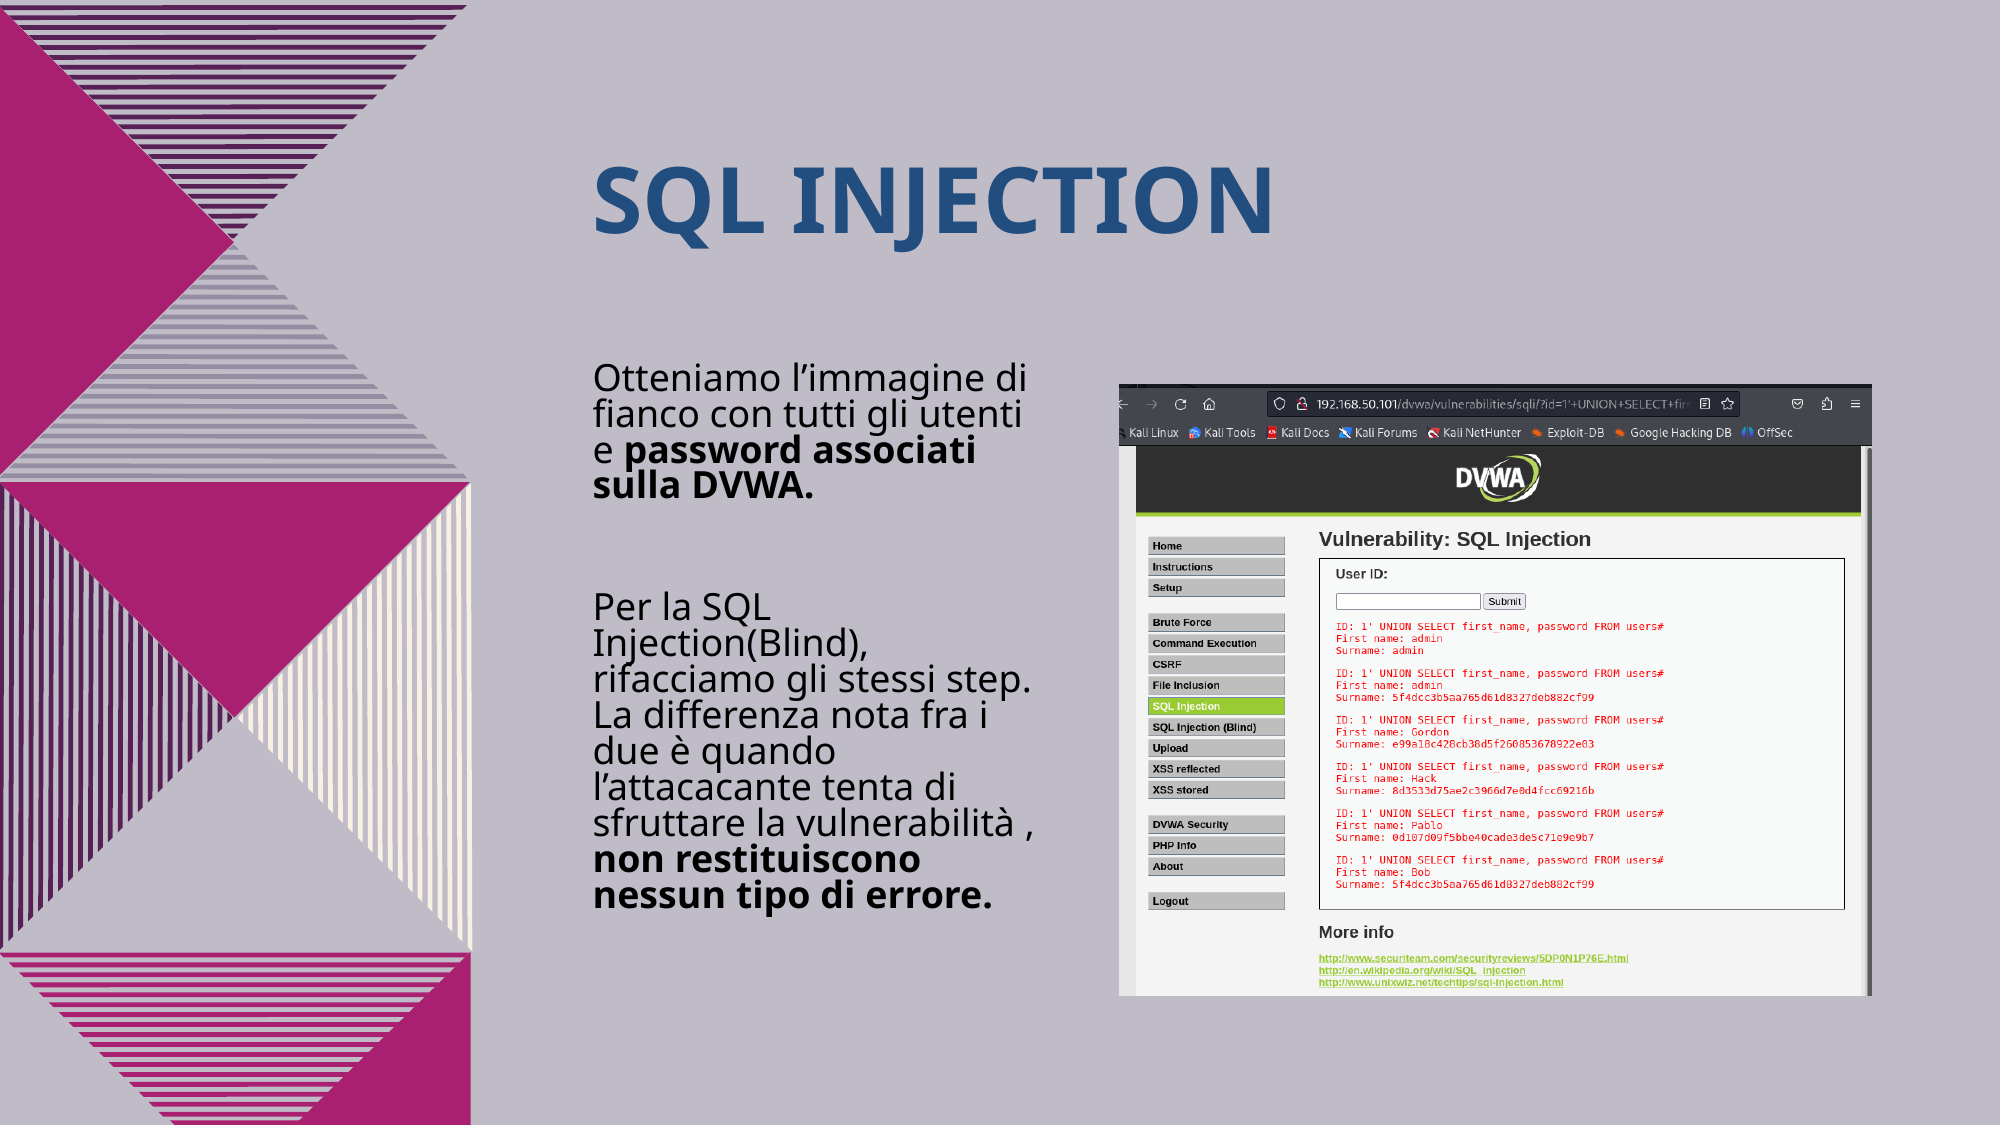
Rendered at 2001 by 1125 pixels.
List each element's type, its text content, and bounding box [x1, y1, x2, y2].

picture [1119, 385, 1872, 996]
title SQL injection [577, 146, 1872, 321]
list Otteniamo l’immagine di fianco con tutti gli utenti e password associati sulla DVWA. Per la SQL Injection(Blind), rifacciamo gli stessi step. La differenza nota fra i due è quando l’attacacante tenta di sfruttare la vulnerabilità , non restituiscono nessun tipo di errore. [577, 354, 1069, 966]
